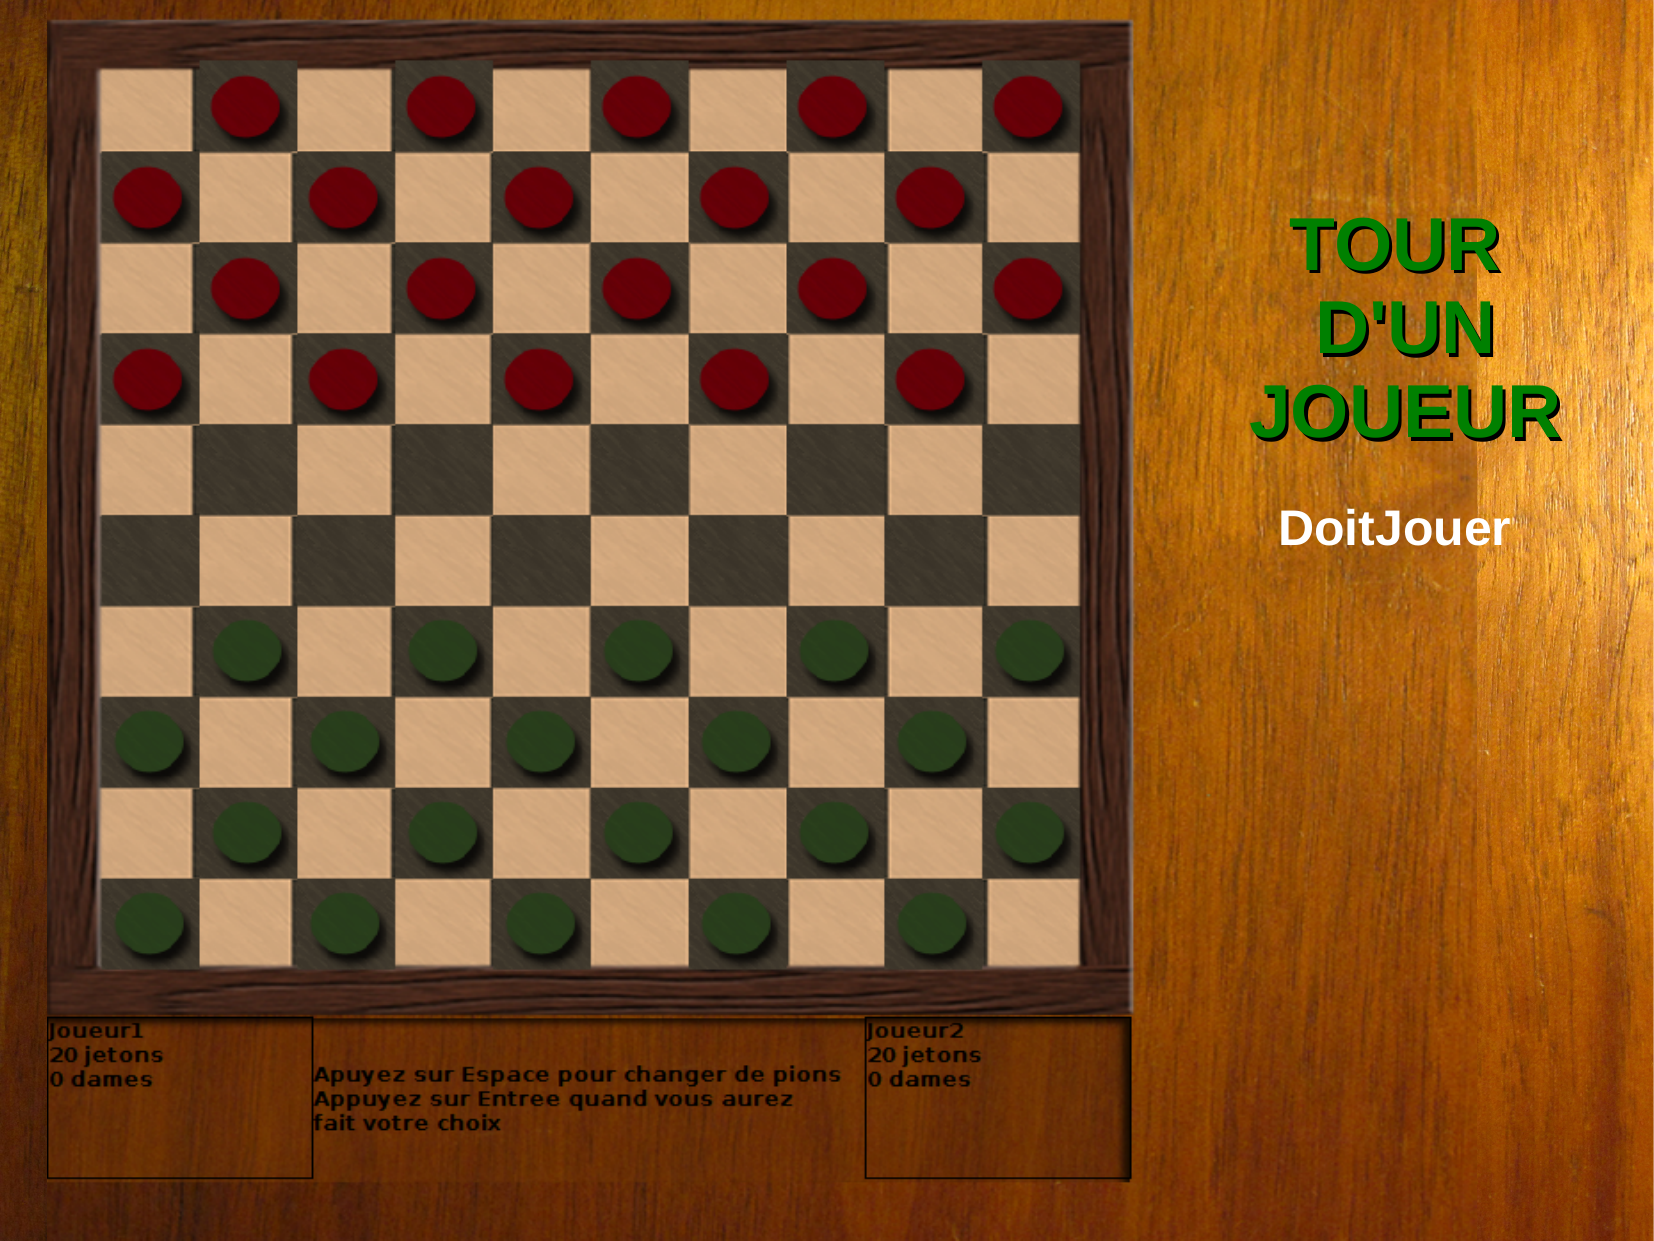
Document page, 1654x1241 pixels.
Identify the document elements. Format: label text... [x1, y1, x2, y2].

text_box DoitJouer [1254, 484, 1536, 574]
title TOUR D'UN JOUEUR [956, 0, 1654, 727]
picture [0, 0, 1654, 1241]
